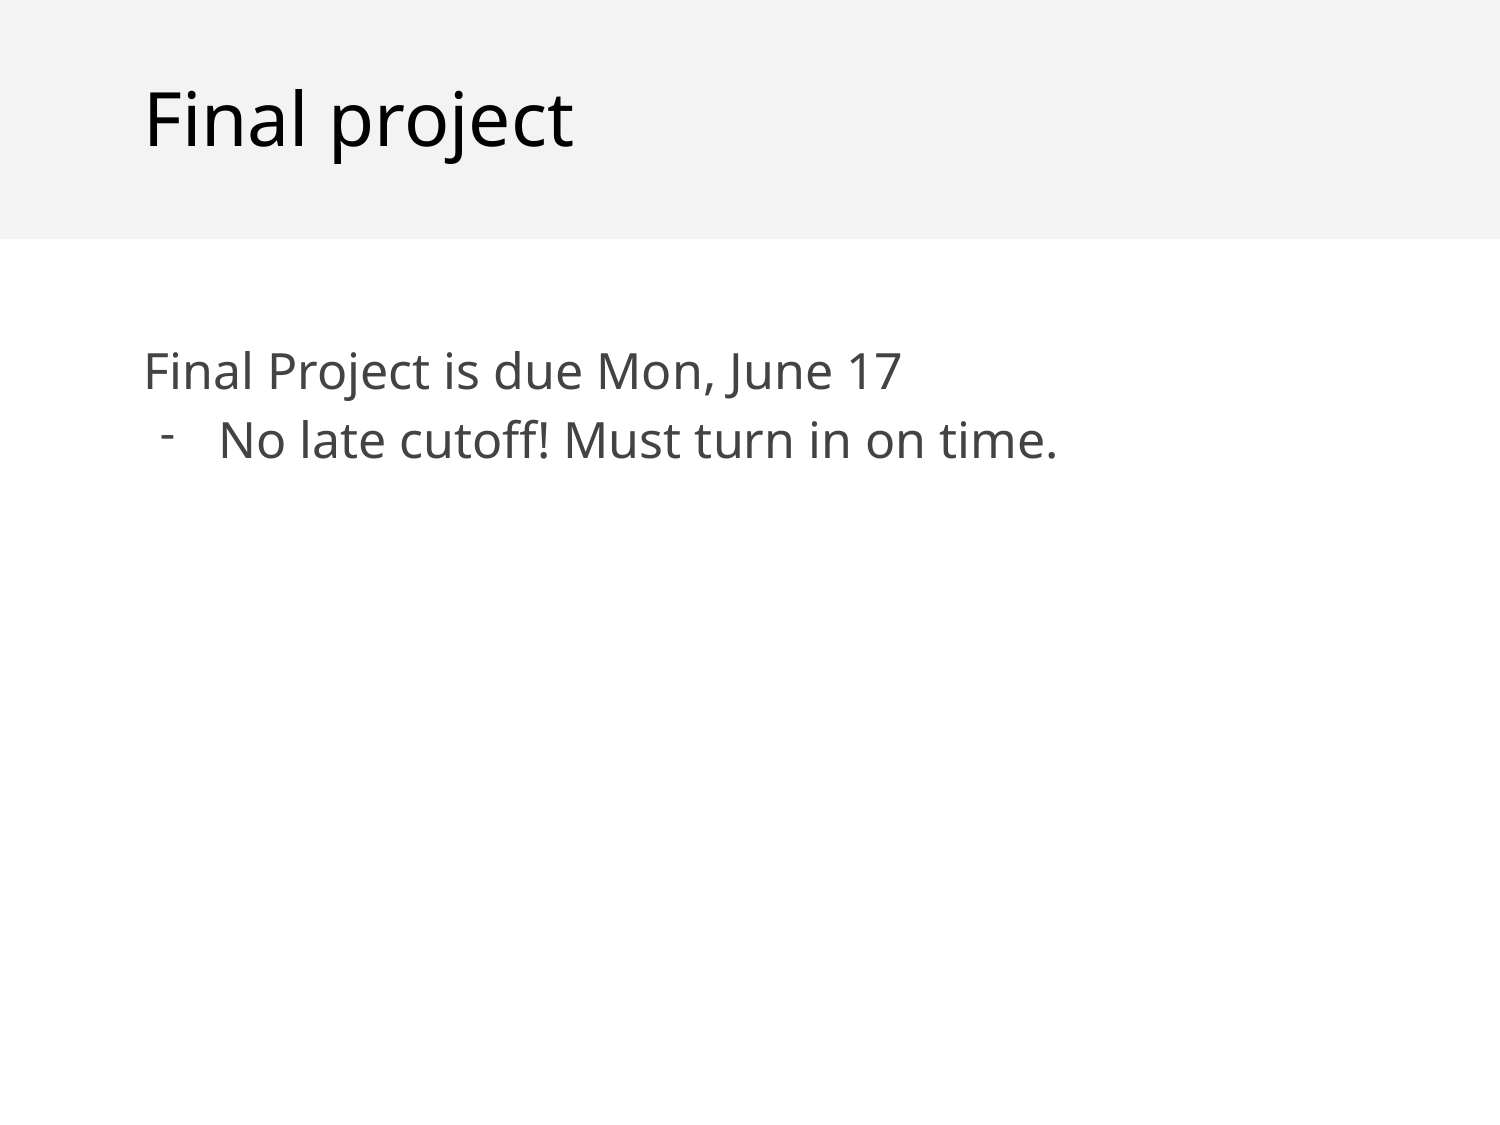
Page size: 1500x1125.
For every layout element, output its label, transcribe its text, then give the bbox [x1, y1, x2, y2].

list Final Project is due Mon, June 17 No late cutoff! Must turn in on time. [128, 255, 1372, 1074]
title Final project [128, 56, 1372, 183]
